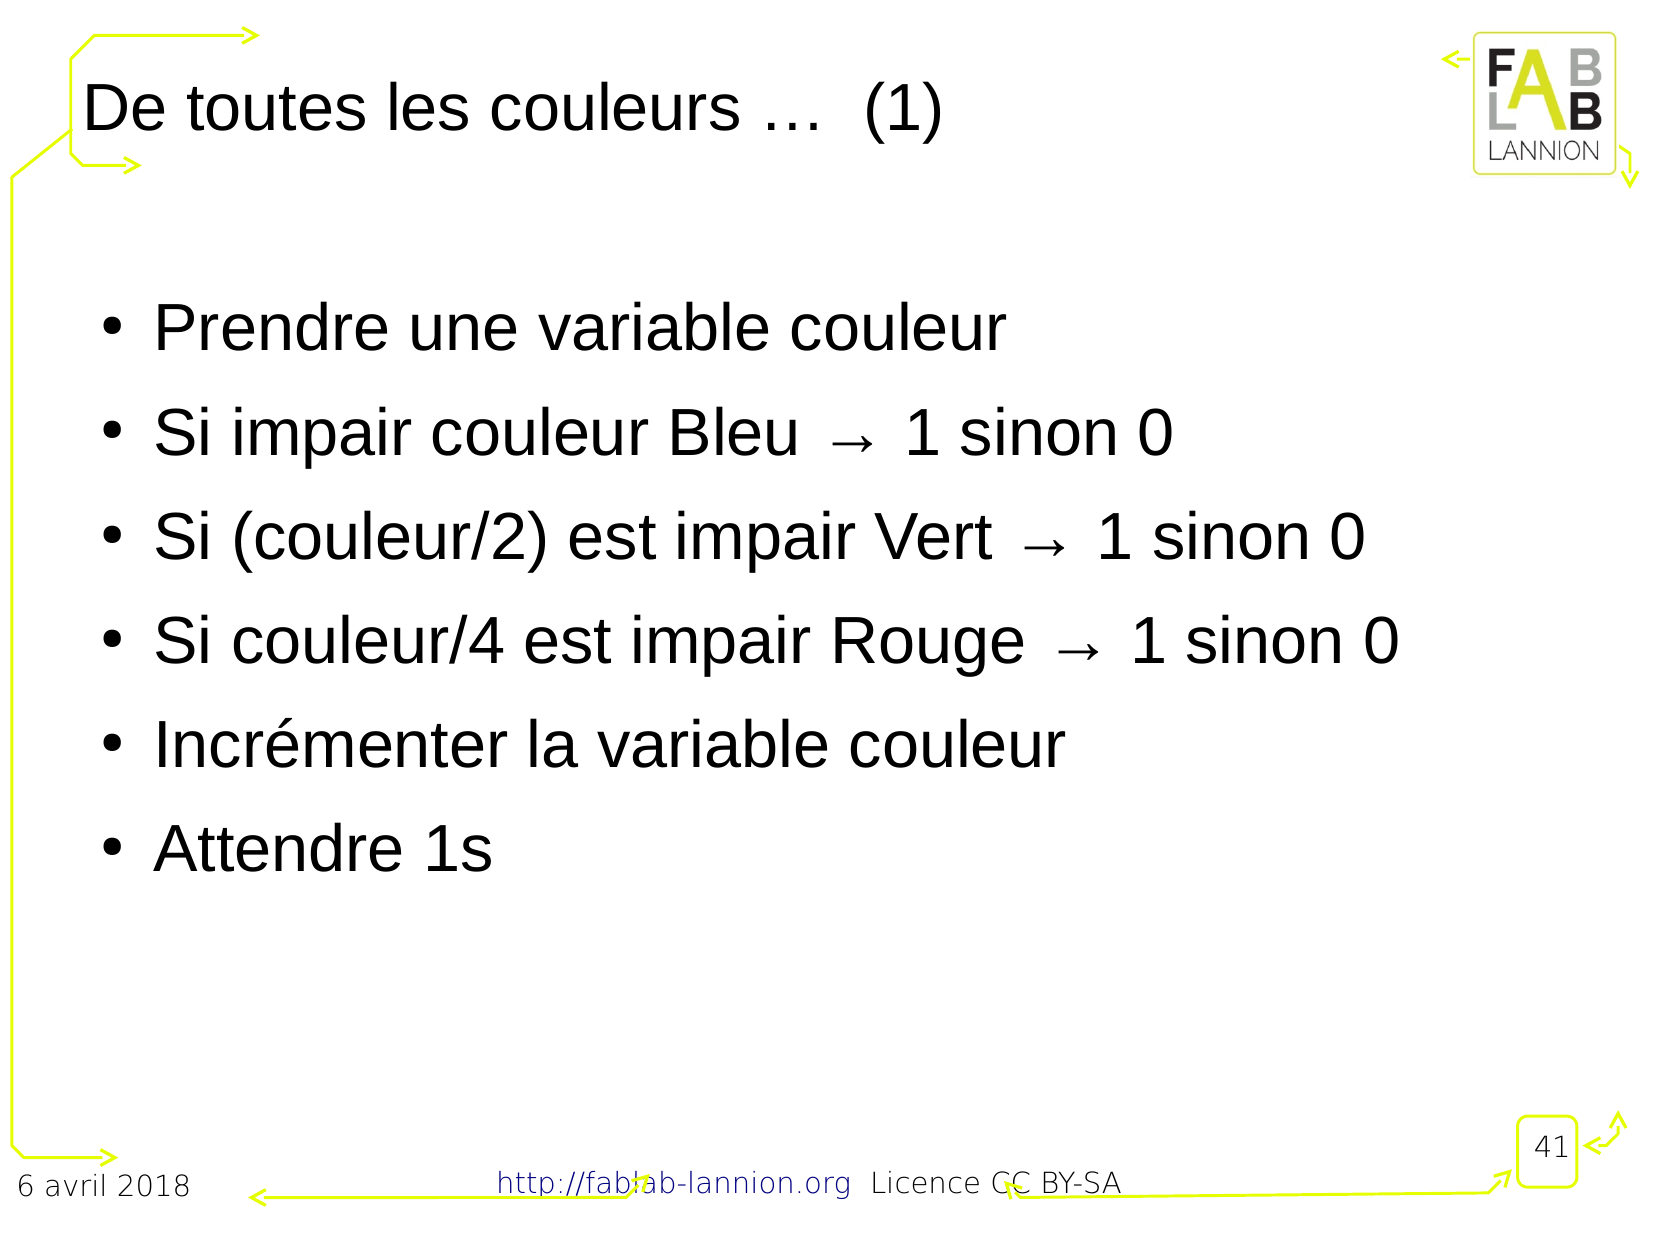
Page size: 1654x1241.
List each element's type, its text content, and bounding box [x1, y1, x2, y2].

list Prendre une variable couleur Si impair couleur Bleu → 1 sinon 0 Si (couleur/2) est impair Vert → 1 sinon 0 Si couleur/4 est impair Rouge → 1 sinon 0 Incrémenter la variable couleur Attendre 1s [82, 290, 1571, 1010]
title De toutes les couleurs … (1) [82, 49, 1441, 166]
picture [1470, 29, 1619, 178]
